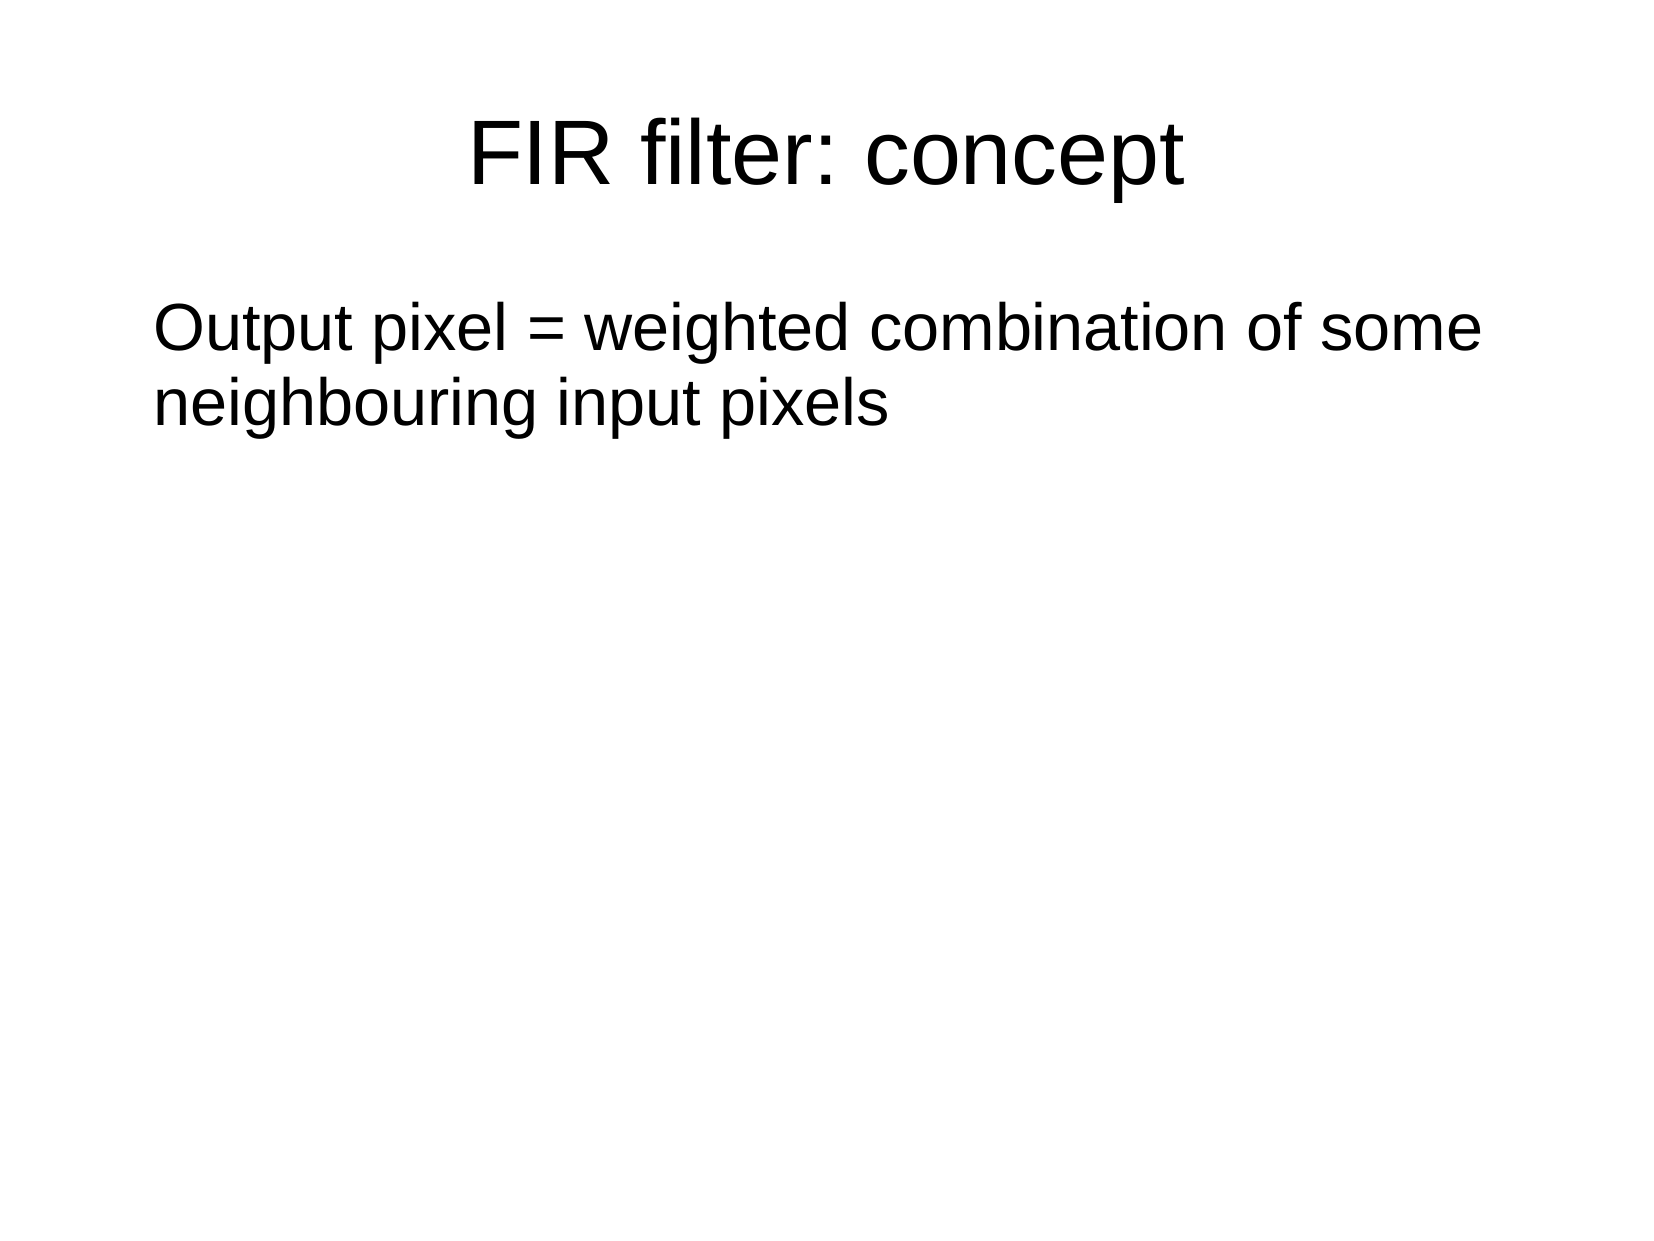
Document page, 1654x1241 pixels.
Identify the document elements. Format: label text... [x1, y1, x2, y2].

list Output pixel = weighted combination of some neighbouring input pixels [82, 290, 1538, 1010]
title FIR filter: concept [82, 49, 1571, 257]
